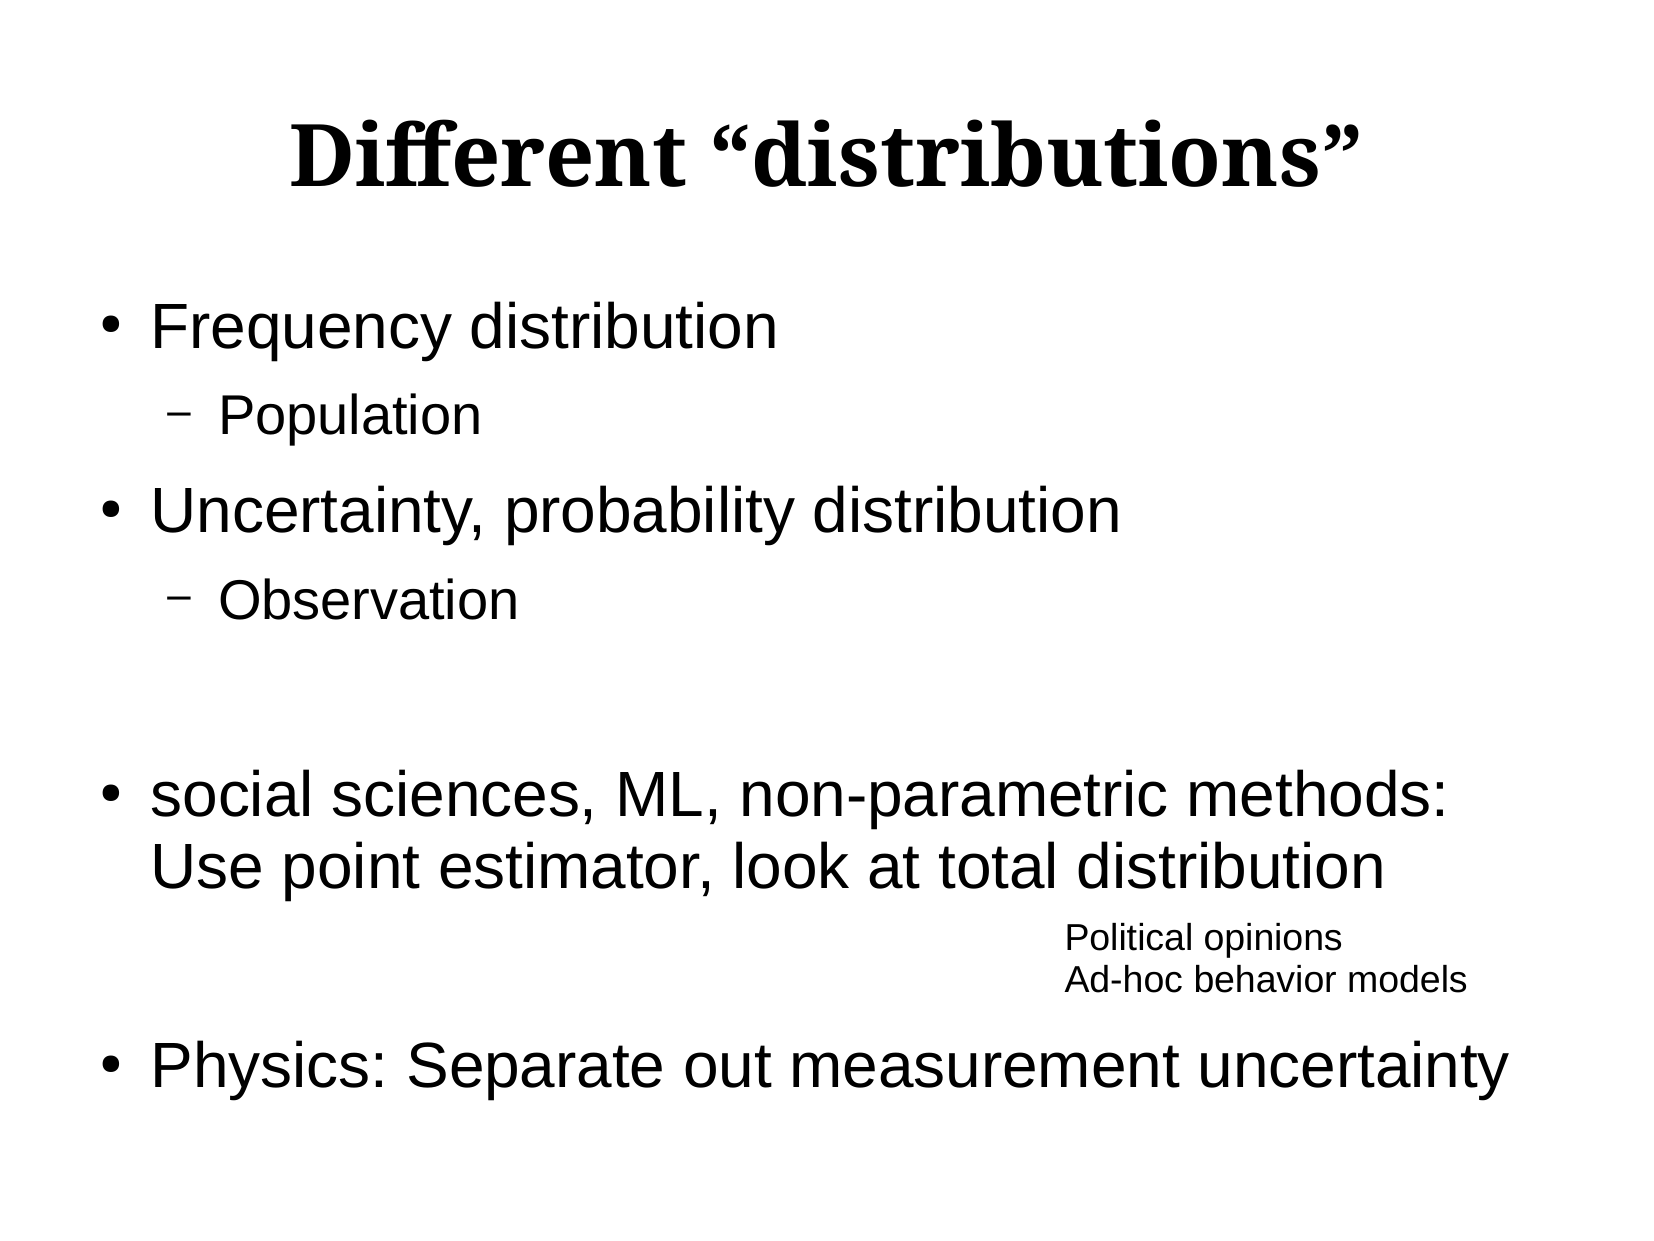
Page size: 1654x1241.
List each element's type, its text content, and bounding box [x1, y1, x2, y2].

text_box Political opinions Ad-hoc behavior models [1049, 908, 1571, 1008]
title Different “distributions” [82, 49, 1571, 257]
list Frequency distribution Population Uncertainty, probability distribution Observation social sciences, ML, non-parametric methods: Use point estimator, look at total distribution Physics: Separate out measurement uncertainty [82, 290, 1571, 1110]
